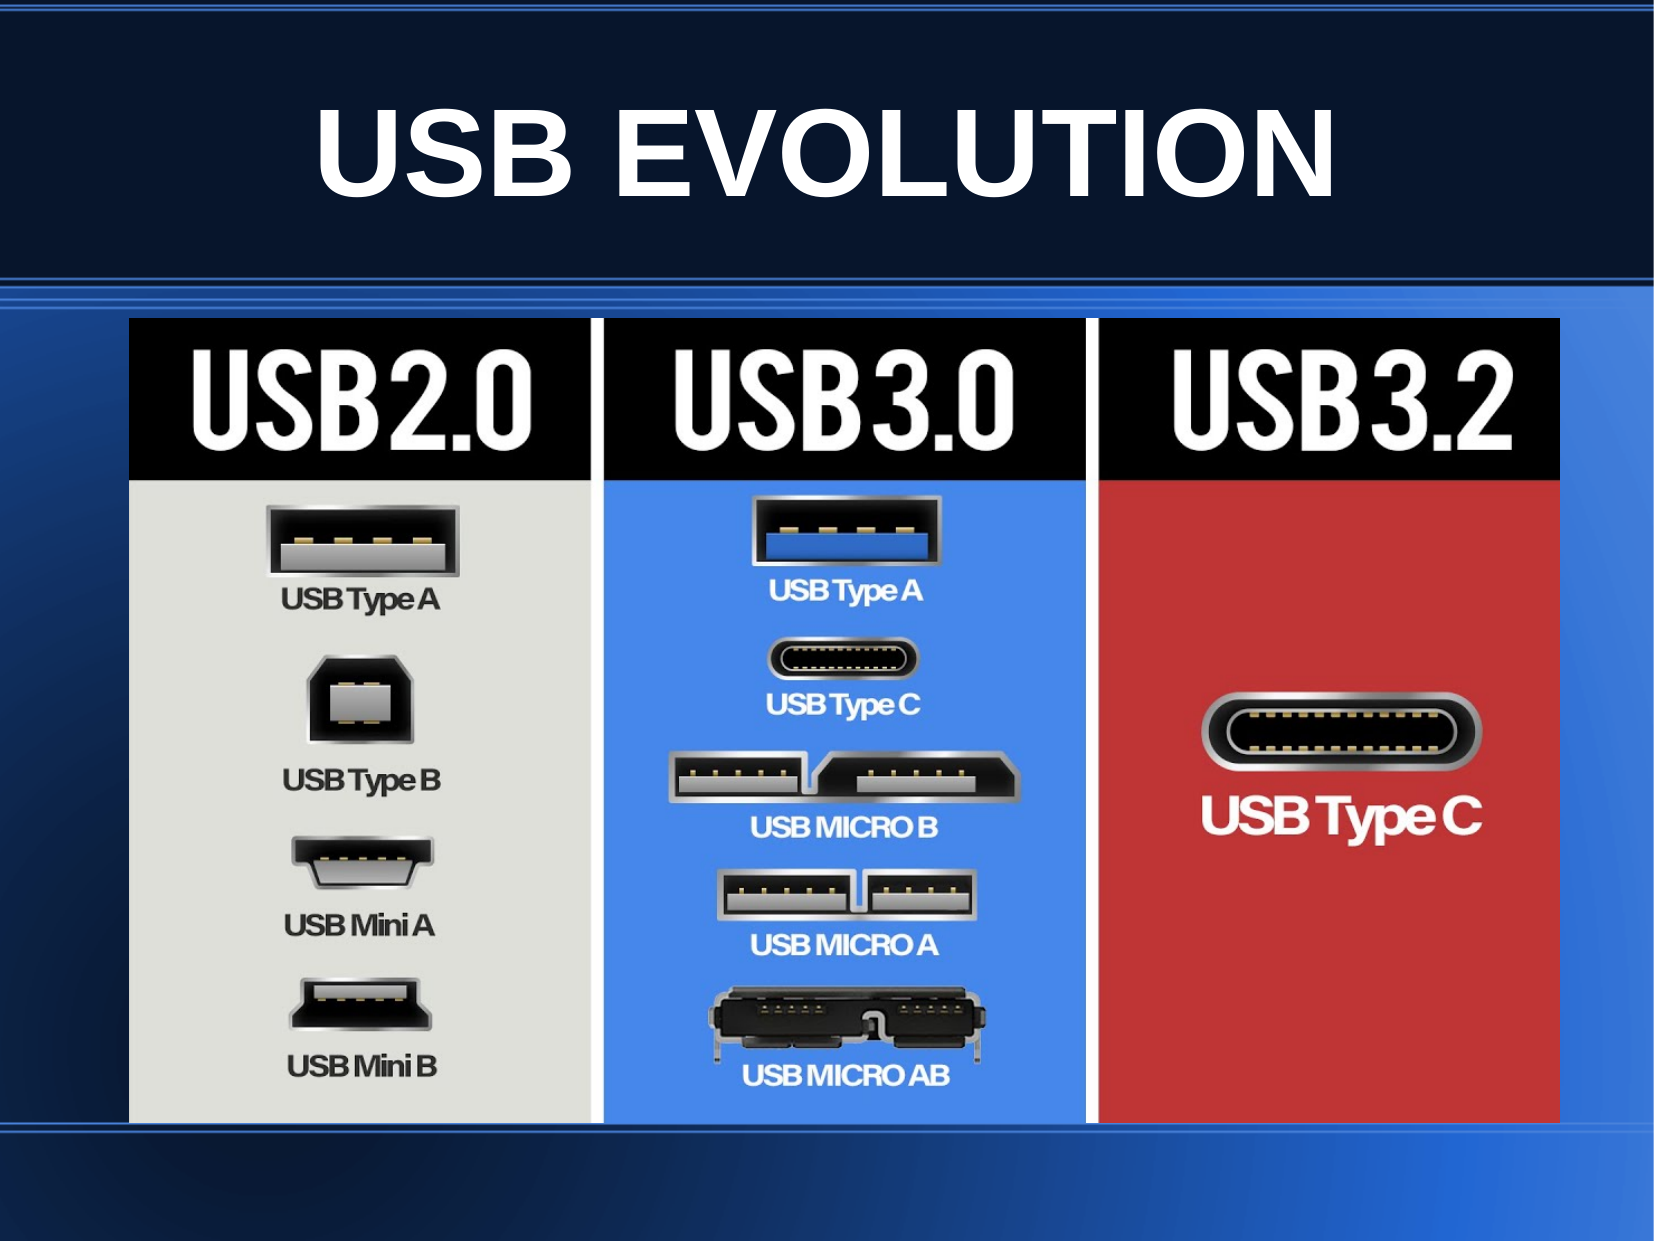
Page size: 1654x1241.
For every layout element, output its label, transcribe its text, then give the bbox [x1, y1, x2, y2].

picture [0, 0, 1654, 1241]
title USB EVOLUTION [82, 49, 1571, 257]
